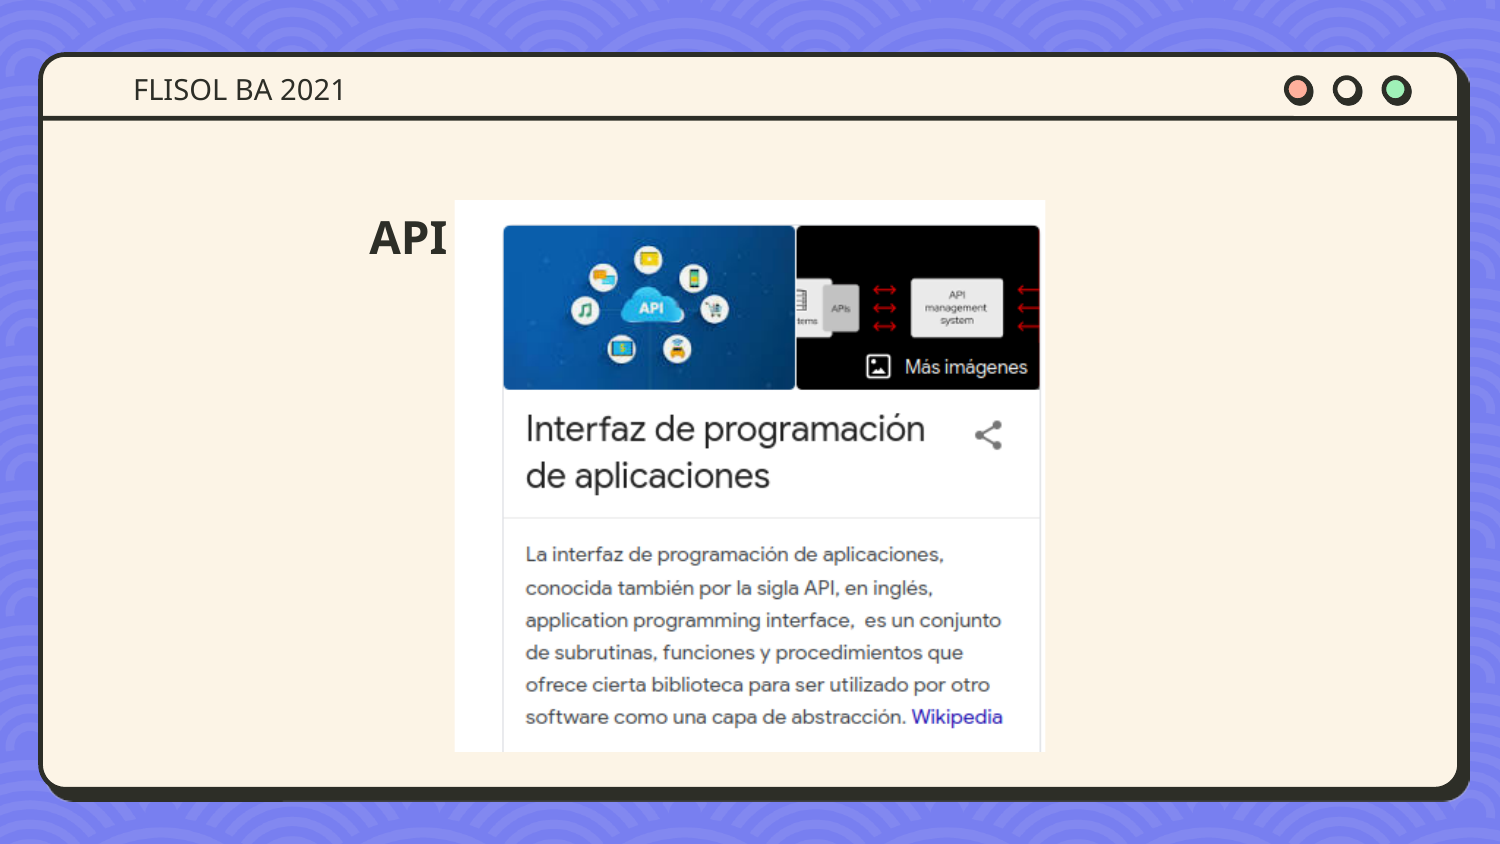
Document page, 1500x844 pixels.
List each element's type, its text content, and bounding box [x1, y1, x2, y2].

picture [0, 0, 1500, 844]
text_box FLISOL BA 2021 [118, 61, 809, 116]
subtitle API [354, 177, 1500, 296]
picture [454, 200, 1046, 752]
